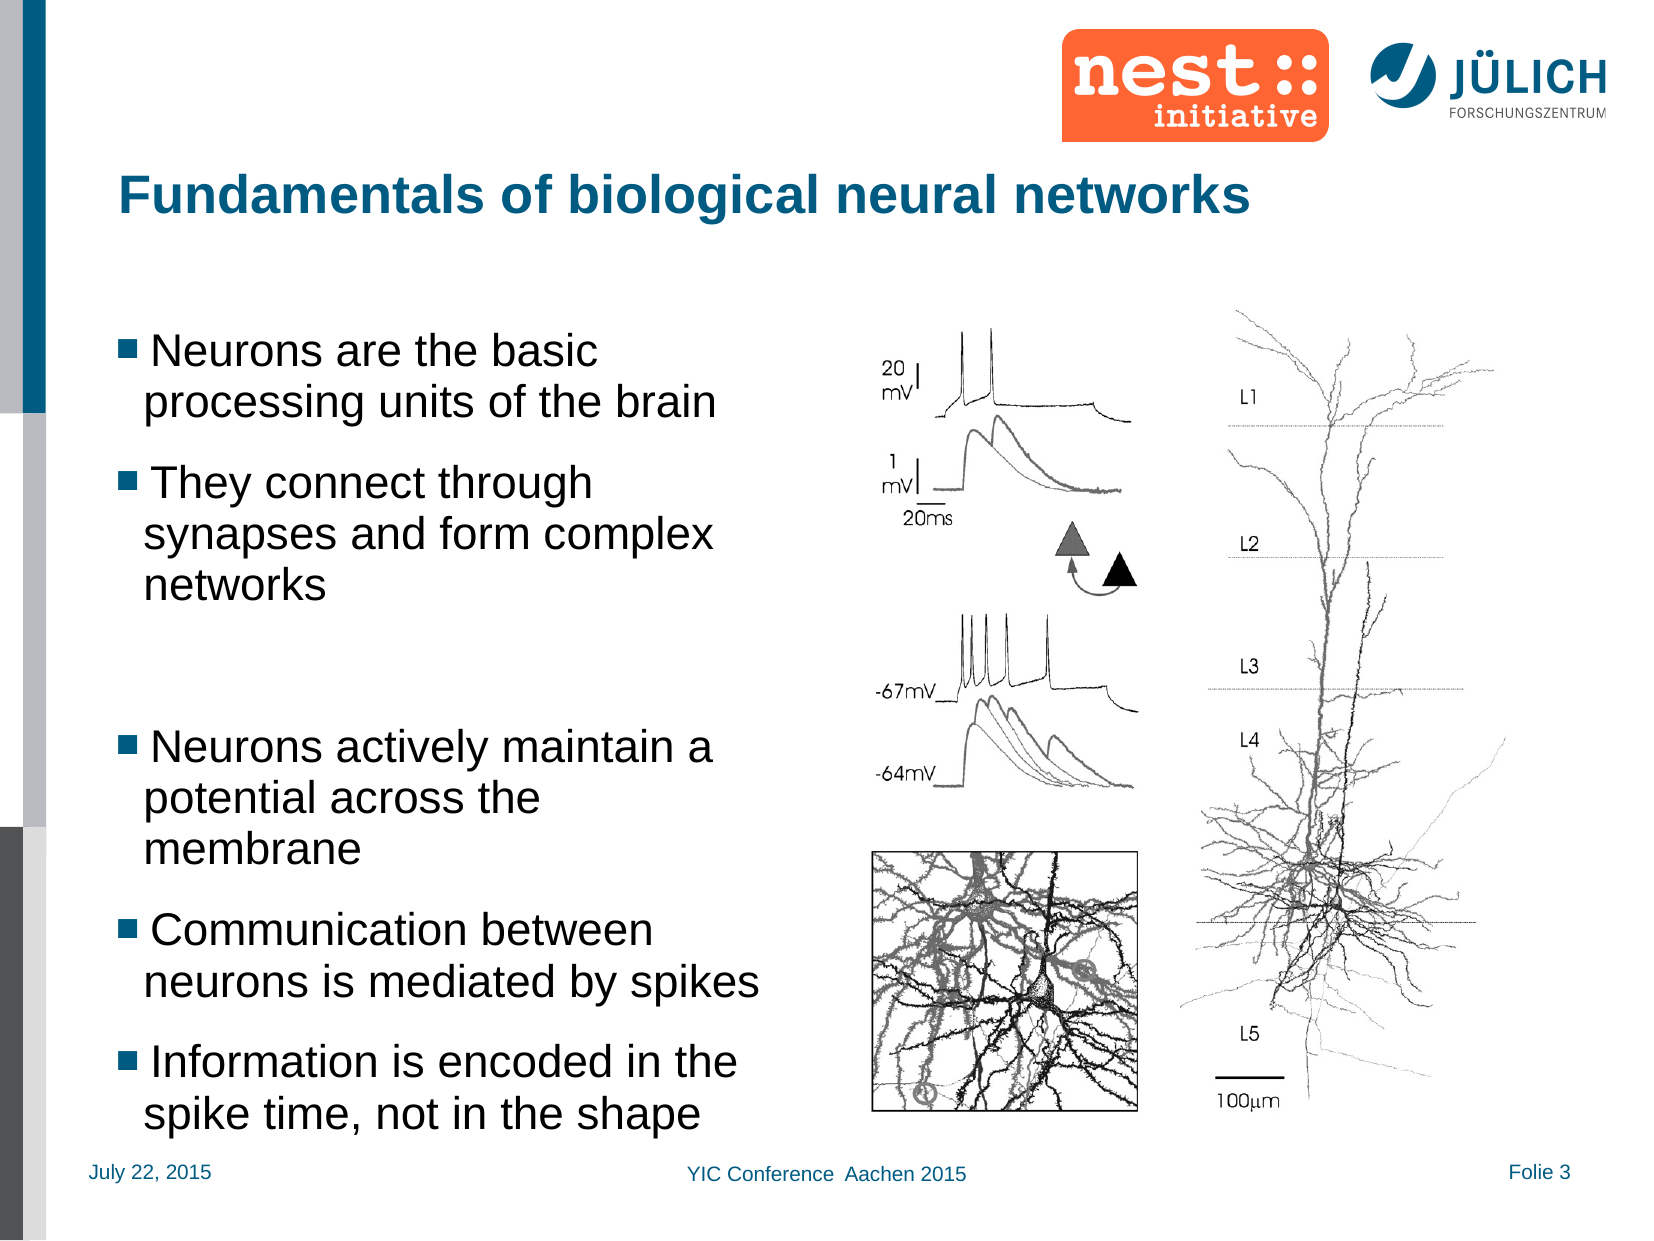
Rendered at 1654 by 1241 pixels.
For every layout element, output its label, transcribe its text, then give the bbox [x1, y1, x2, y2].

picture [1062, 29, 1329, 142]
title Fundamentals of biological neural networks [118, 106, 1607, 284]
list Neurons are the basic processing units of the brain They connect through synapses and form complex networks Neurons actively maintain a potential across the membrane Communication between neurons is mediated by spikes Information is encoded in the spike time, not in the shape [118, 324, 768, 1139]
picture [1369, 41, 1606, 106]
text_box YIC Conference Aachen 2015 [398, 1155, 1255, 1194]
text_box [324, 1151, 1388, 1223]
picture [868, 301, 1506, 1115]
